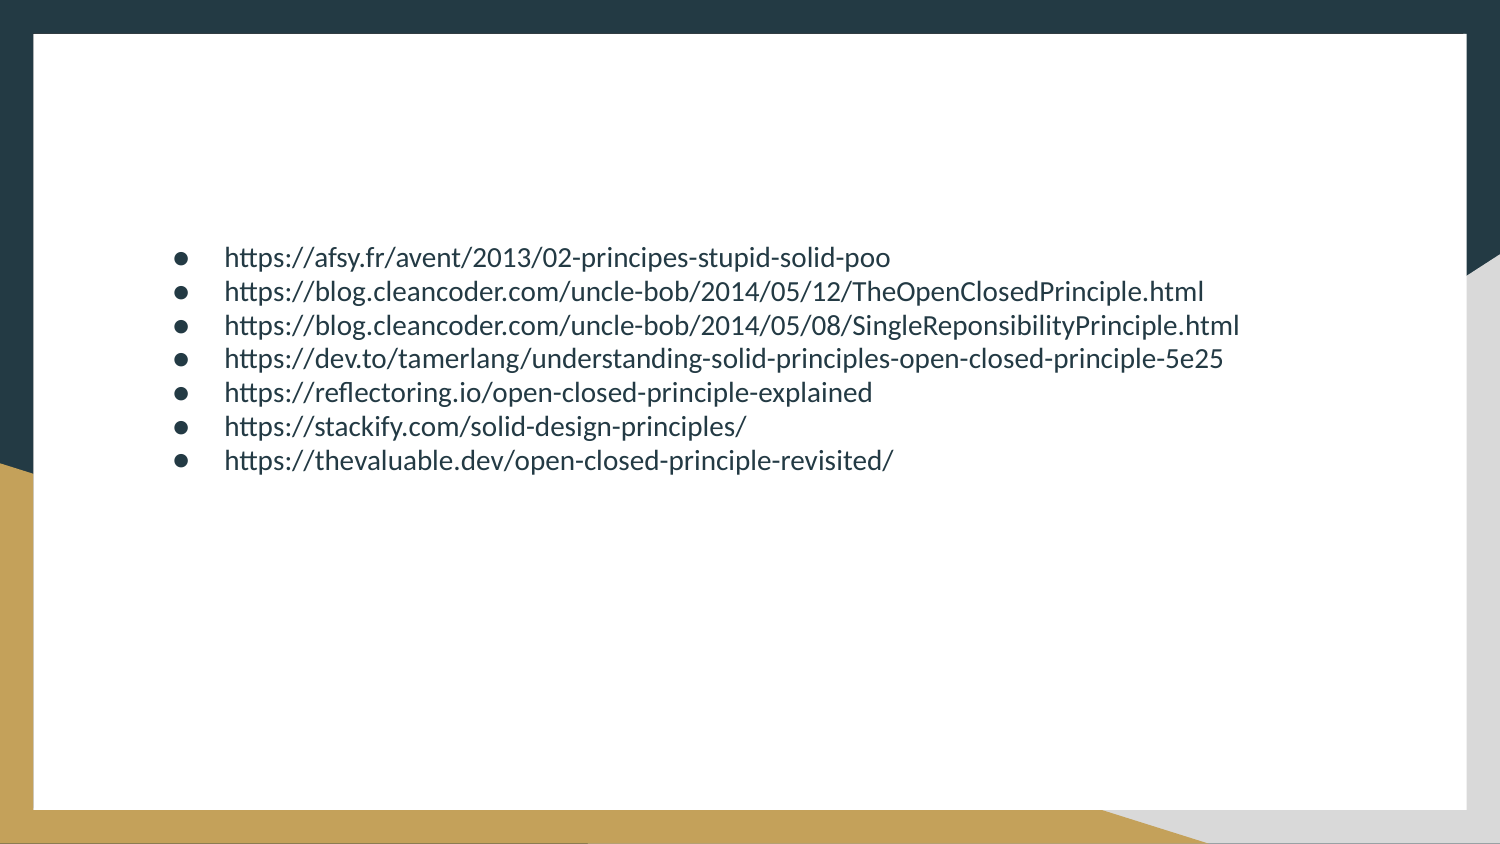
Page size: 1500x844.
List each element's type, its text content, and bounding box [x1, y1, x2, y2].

list https://afsy.fr/avent/2013/02-principes-stupid-solid-poo https://blog.cleancoder.com/uncle-bob/2014/05/12/TheOpenClosedPrinciple.html https://blog.cleancoder.com/uncle-bob/2014/05/08/SingleReponsibilityPrinciple.html https://dev.to/tamerlang/understanding-solid-principles-open-closed-principle-5e25 https://reflectoring.io/open-closed-principle-explained https://stackify.com/solid-design-principles/ https://thevaluable.dev/open-closed-principle-revisited/ [134, 226, 1366, 629]
